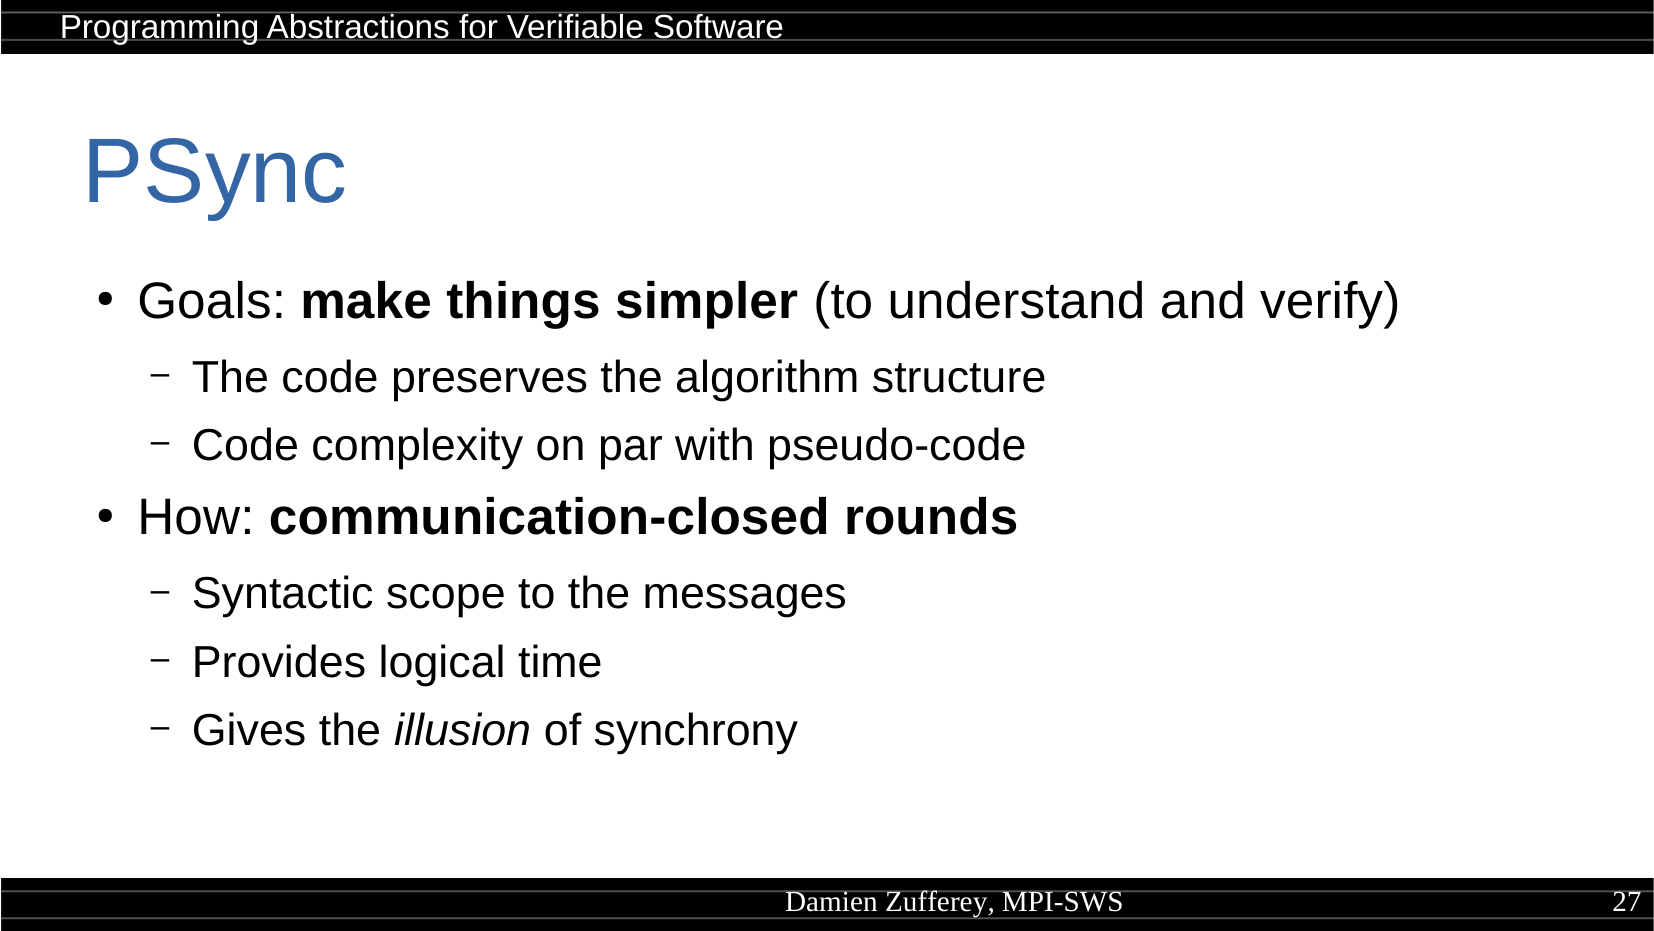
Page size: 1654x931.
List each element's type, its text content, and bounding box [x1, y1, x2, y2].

title PSync [82, 92, 1571, 249]
list Goals: make things simpler (to understand and verify) The code preserves the algorithm structure Code complexity on par with pseudo-code How: communication-closed rounds Syntactic scope to the messages Provides logical time Gives the illusion of synchrony [82, 271, 1571, 758]
picture [1, 878, 1654, 931]
picture [1, 0, 1654, 54]
